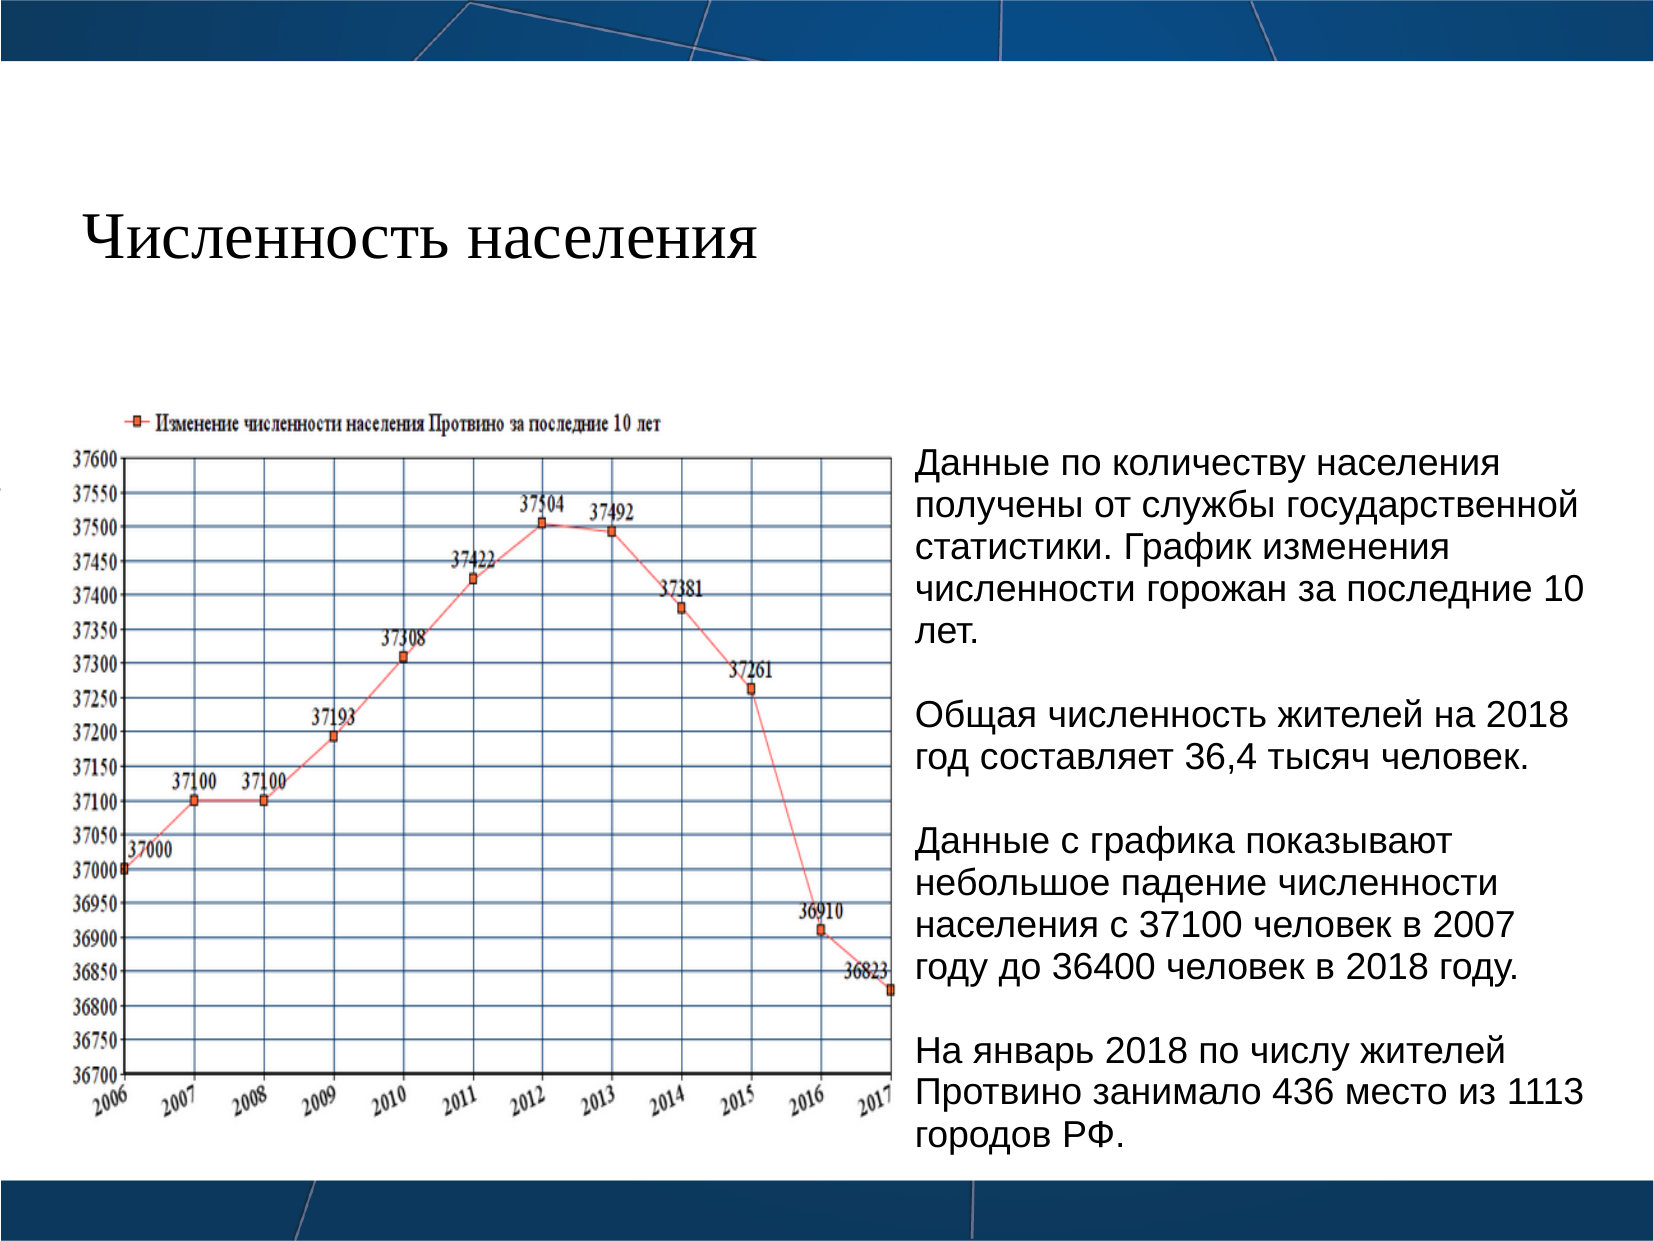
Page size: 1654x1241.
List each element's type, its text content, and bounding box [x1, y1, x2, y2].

title Численность населения [82, 132, 1571, 340]
text_box Данные по количеству населения получены от службы государственной статистики. График изменения численности горожан за последние 10 лет. Общая численность жителей на 2018 год составляет 36,4 тысяч человек. Данные с графика показывают небольшое падение численности населения с 37100 человек в 2007 году до 36400 человек в 2018 году. На январь 2018 по числу жителей Протвино занимало 436 место из 1113 городов РФ. [900, 433, 1613, 1163]
picture [0, 0, 1654, 1241]
